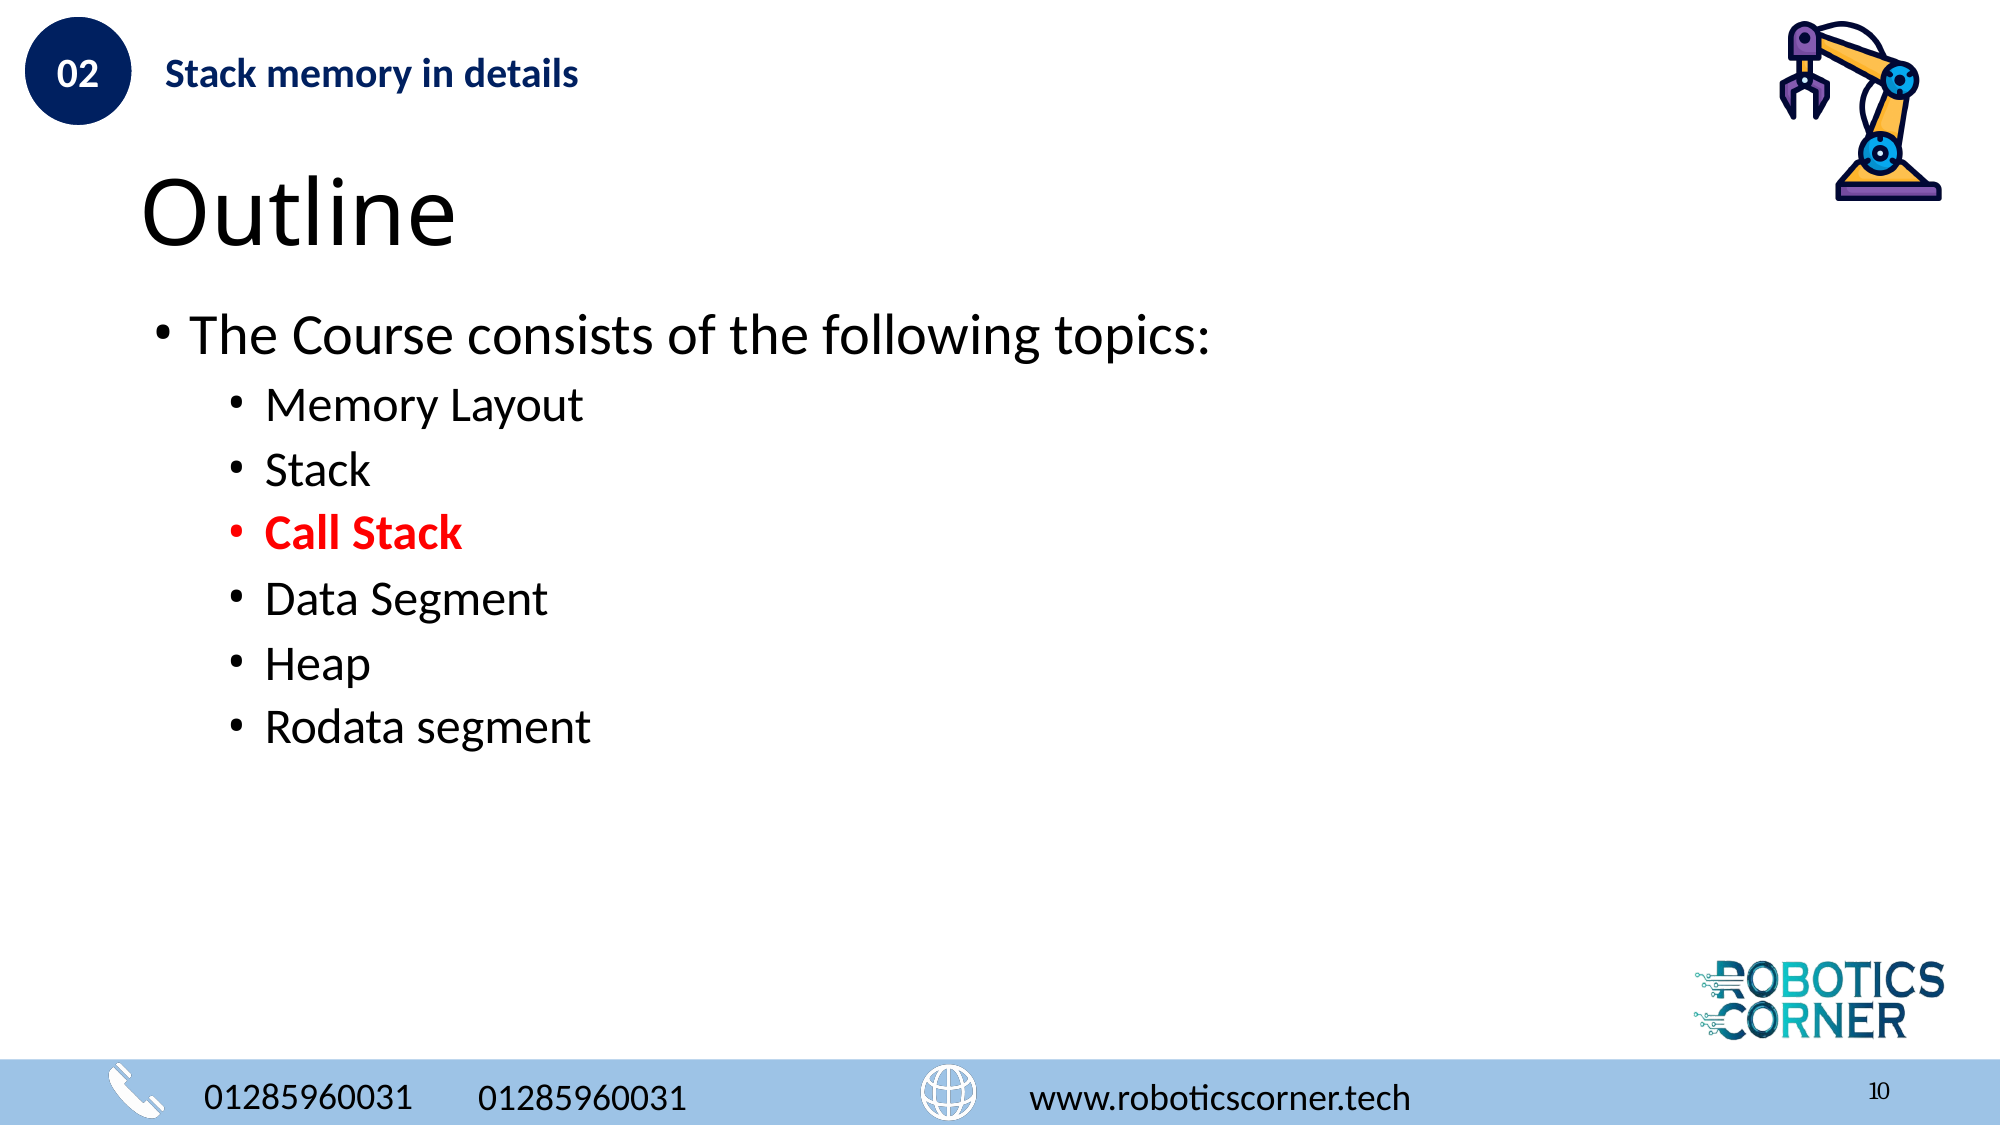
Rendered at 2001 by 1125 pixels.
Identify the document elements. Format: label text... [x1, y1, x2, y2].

picture [103, 1057, 170, 1124]
text_box Stack memory in details [150, 38, 622, 103]
picture [1771, 21, 1950, 201]
title Outline [137, 95, 526, 319]
text_box 02 [22, 14, 134, 128]
picture [1680, 859, 1953, 1059]
picture [915, 1059, 981, 1125]
text_box The Course consists of the following topics: Memory Layout Stack Call Stack Data Segment Heap Rodata segment [150, 288, 1215, 754]
